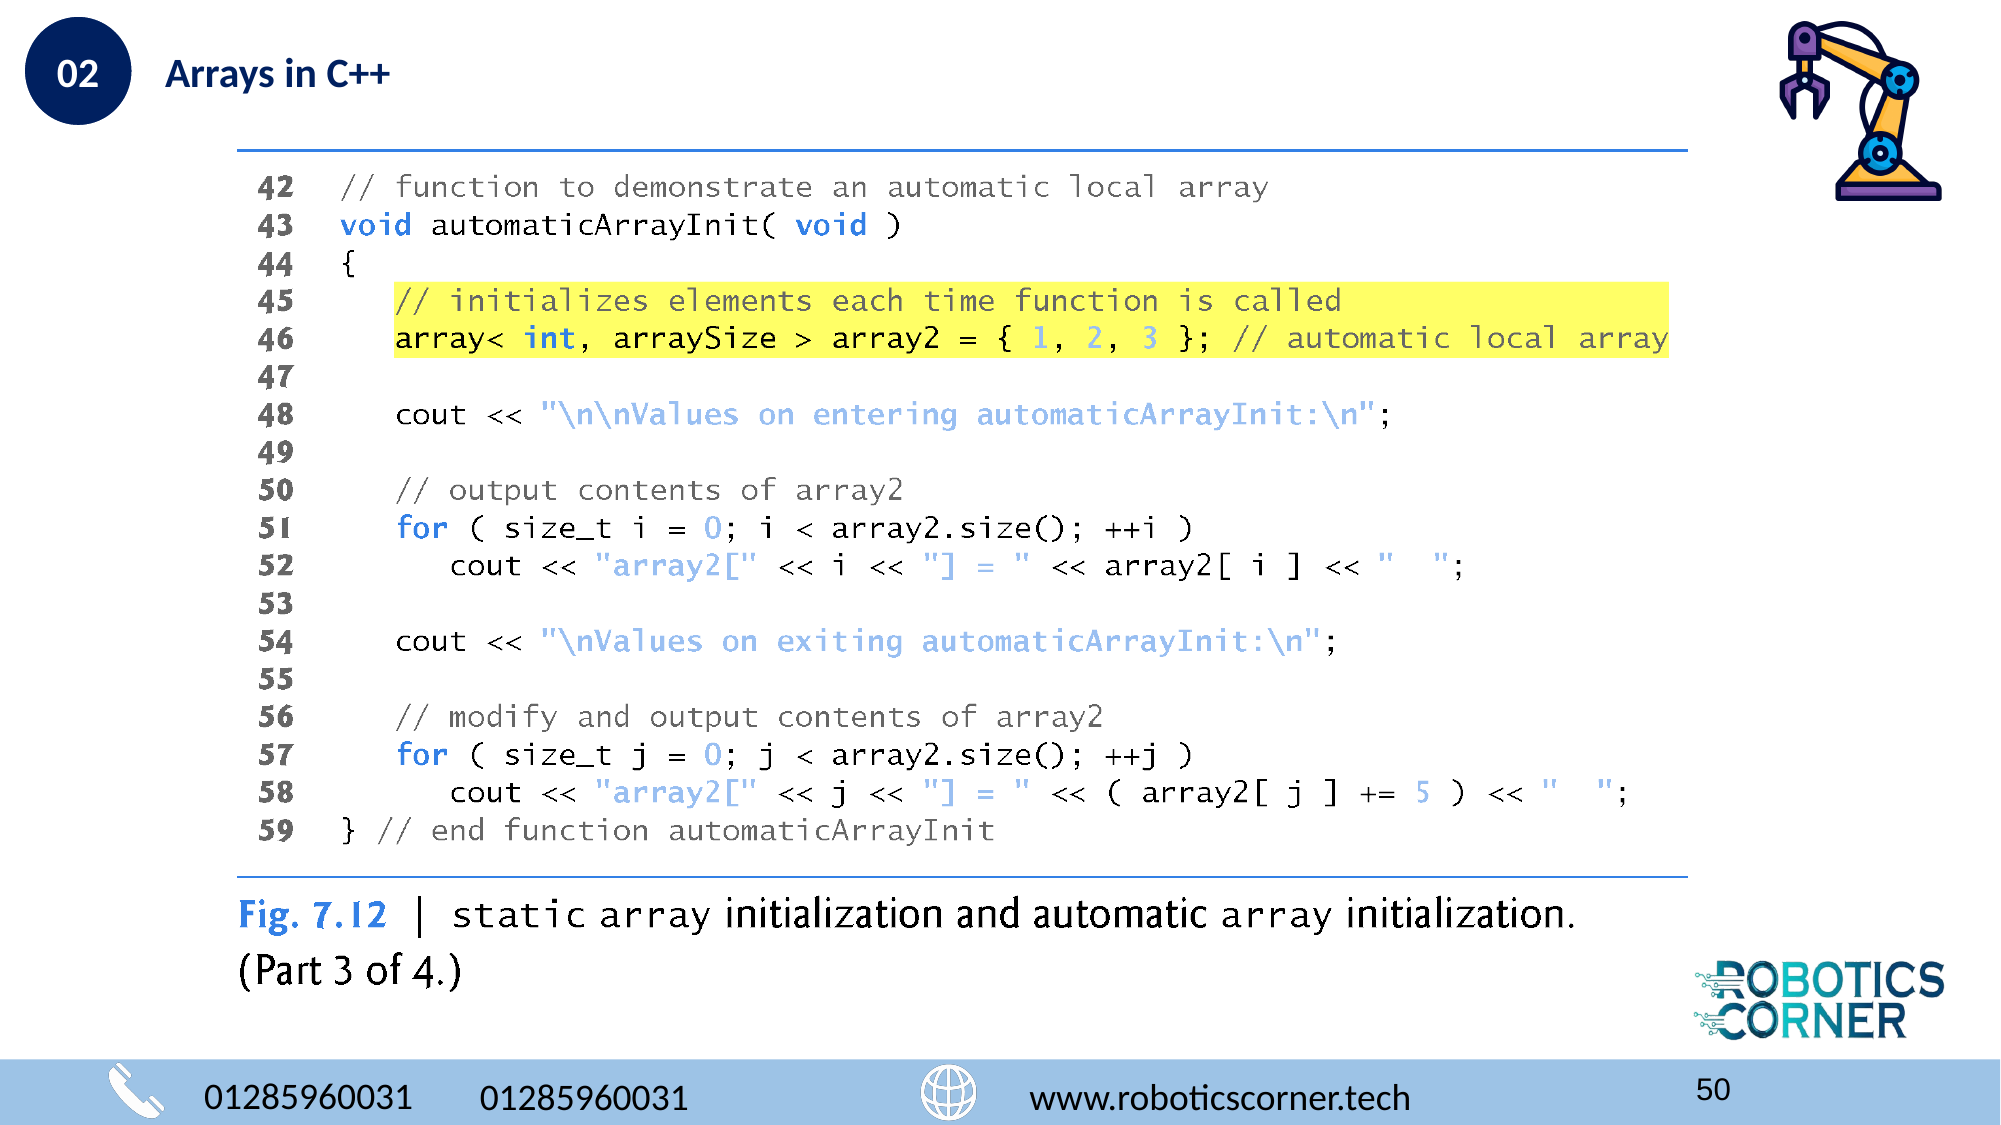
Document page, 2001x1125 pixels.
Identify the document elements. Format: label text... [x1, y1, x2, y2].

picture [103, 1057, 170, 1124]
picture [1771, 21, 1950, 201]
text_box Arrays in C++ [150, 38, 622, 103]
picture [237, 149, 1953, 1125]
text_box <number> [1681, 1065, 1861, 1115]
text_box 02 [22, 14, 134, 128]
picture [915, 1059, 981, 1125]
